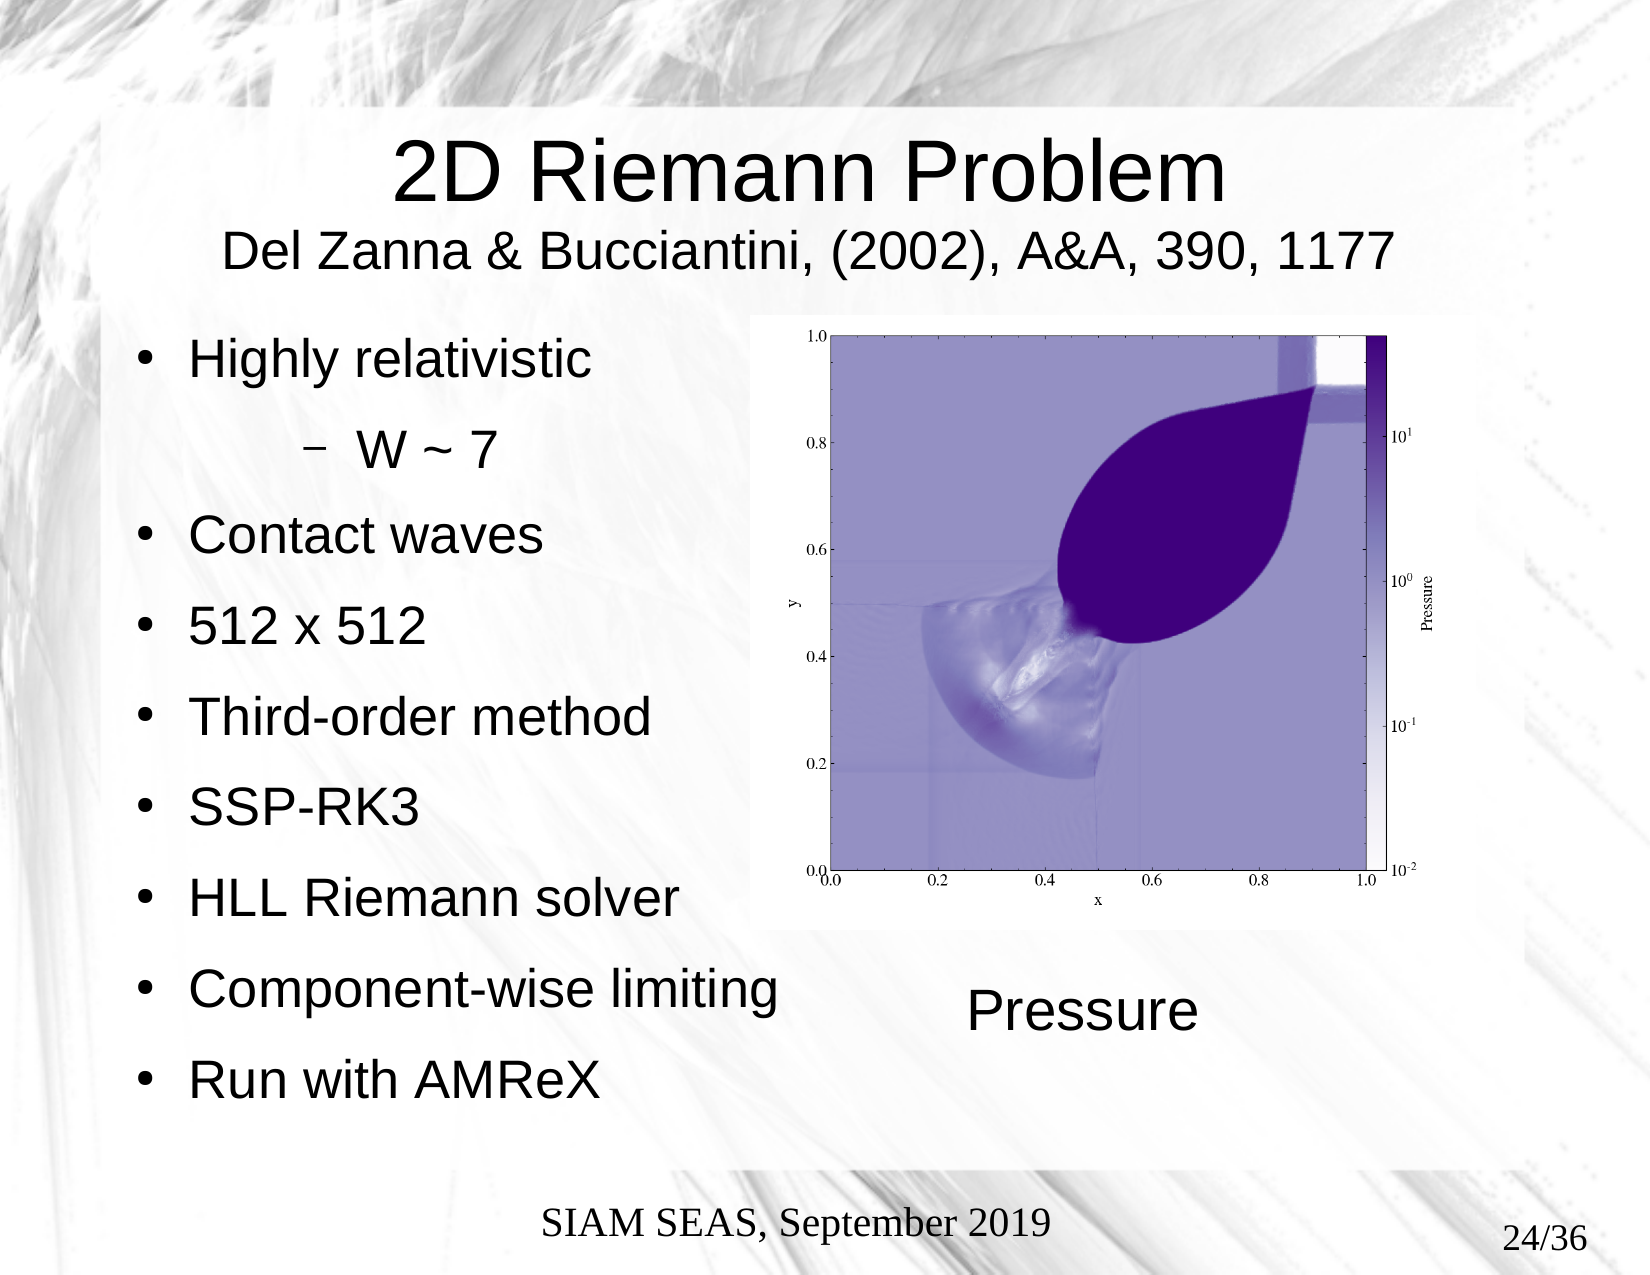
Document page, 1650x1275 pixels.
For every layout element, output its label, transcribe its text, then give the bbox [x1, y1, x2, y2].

text_box Pressure [945, 970, 1221, 1051]
picture [0, 0, 1650, 1275]
list Highly relativistic W ~ 7 Contact waves 512 x 512 Third-order method SSP-RK3 HLL Riemann solver Component-wise limiting Run with AMReX [117, 328, 796, 1138]
title 2D Riemann Problem Del Zanna & Bucciantini, (2002), A&A, 390, 1177 [117, 102, 1503, 301]
